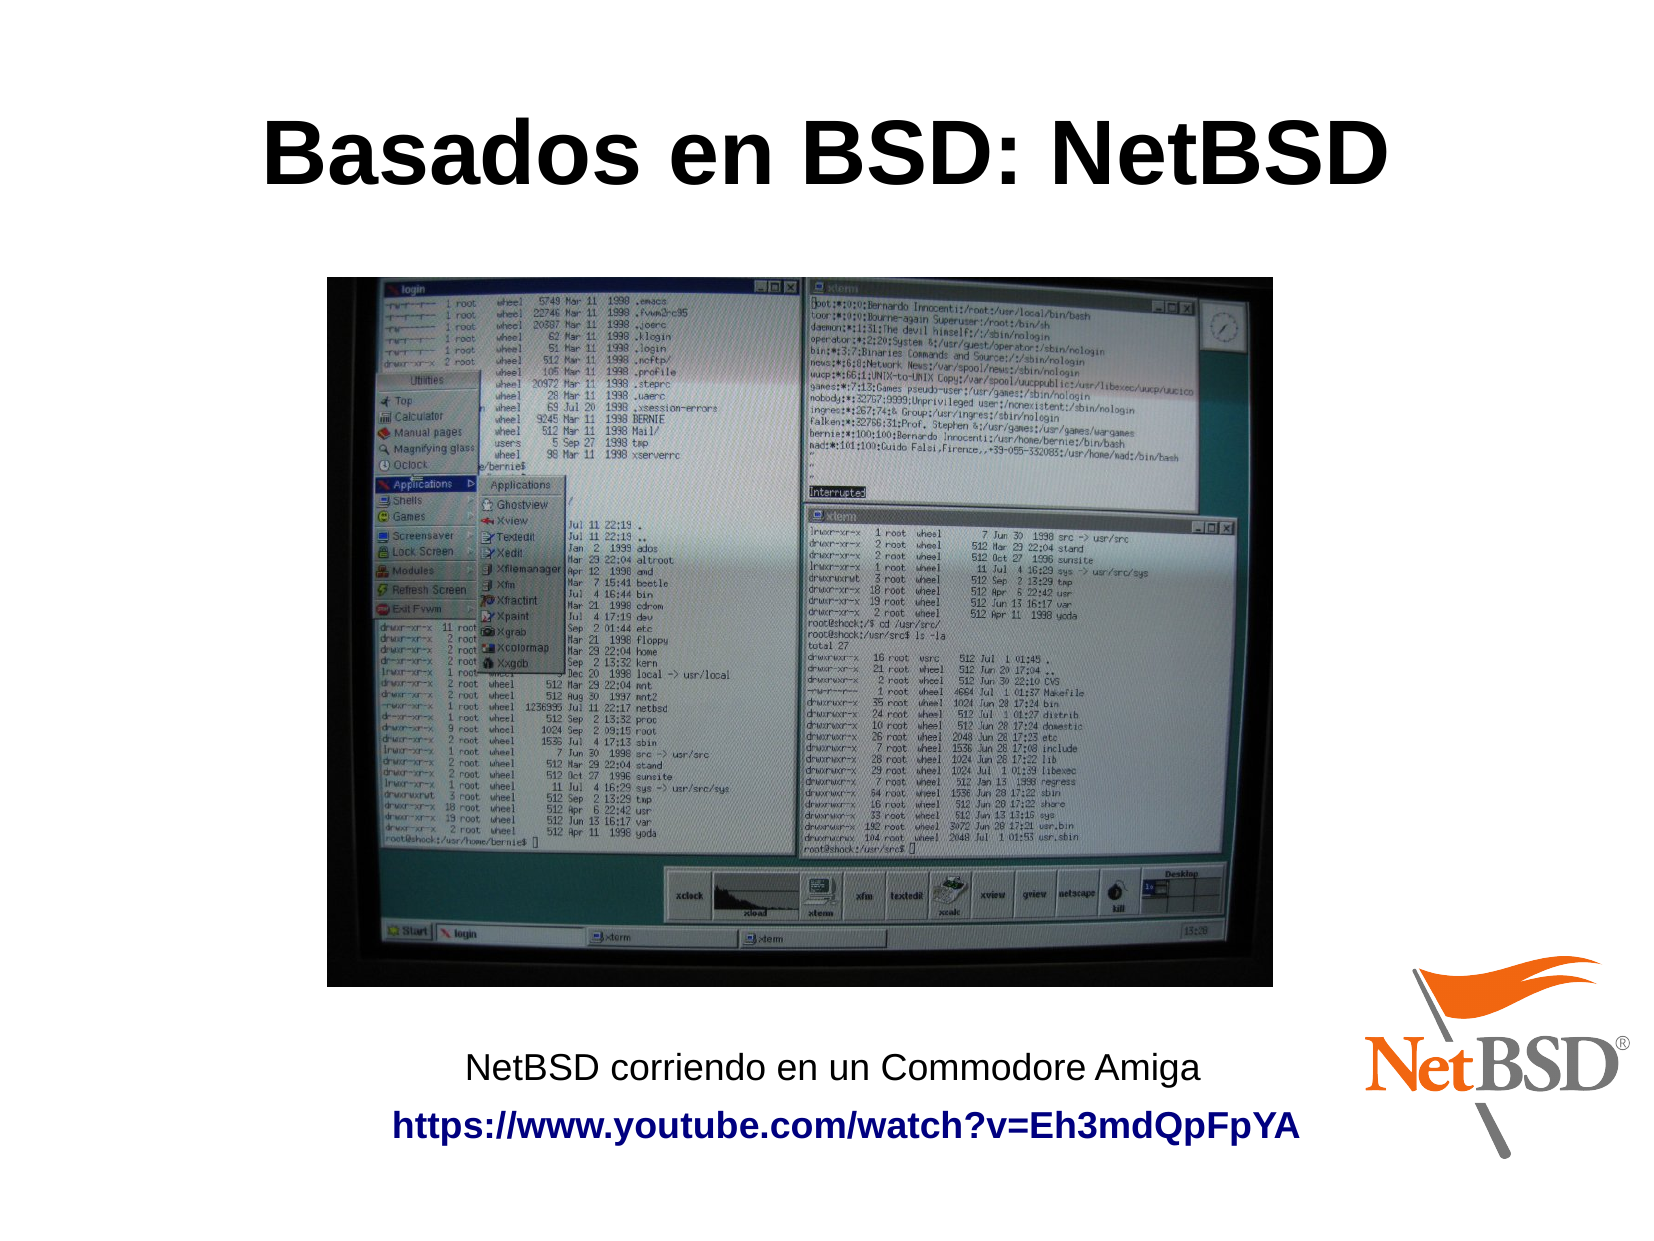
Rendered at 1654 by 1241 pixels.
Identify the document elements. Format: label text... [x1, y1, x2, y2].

text_box https://www.youtube.com/watch?v=Eh3mdQpFpYA [377, 1097, 1317, 1197]
picture [1365, 956, 1630, 1159]
text_box NetBSD corriendo en un Commodore Amiga [342, 1039, 1323, 1097]
title Basados en BSD: NetBSD [82, 49, 1571, 257]
picture [327, 277, 1273, 987]
